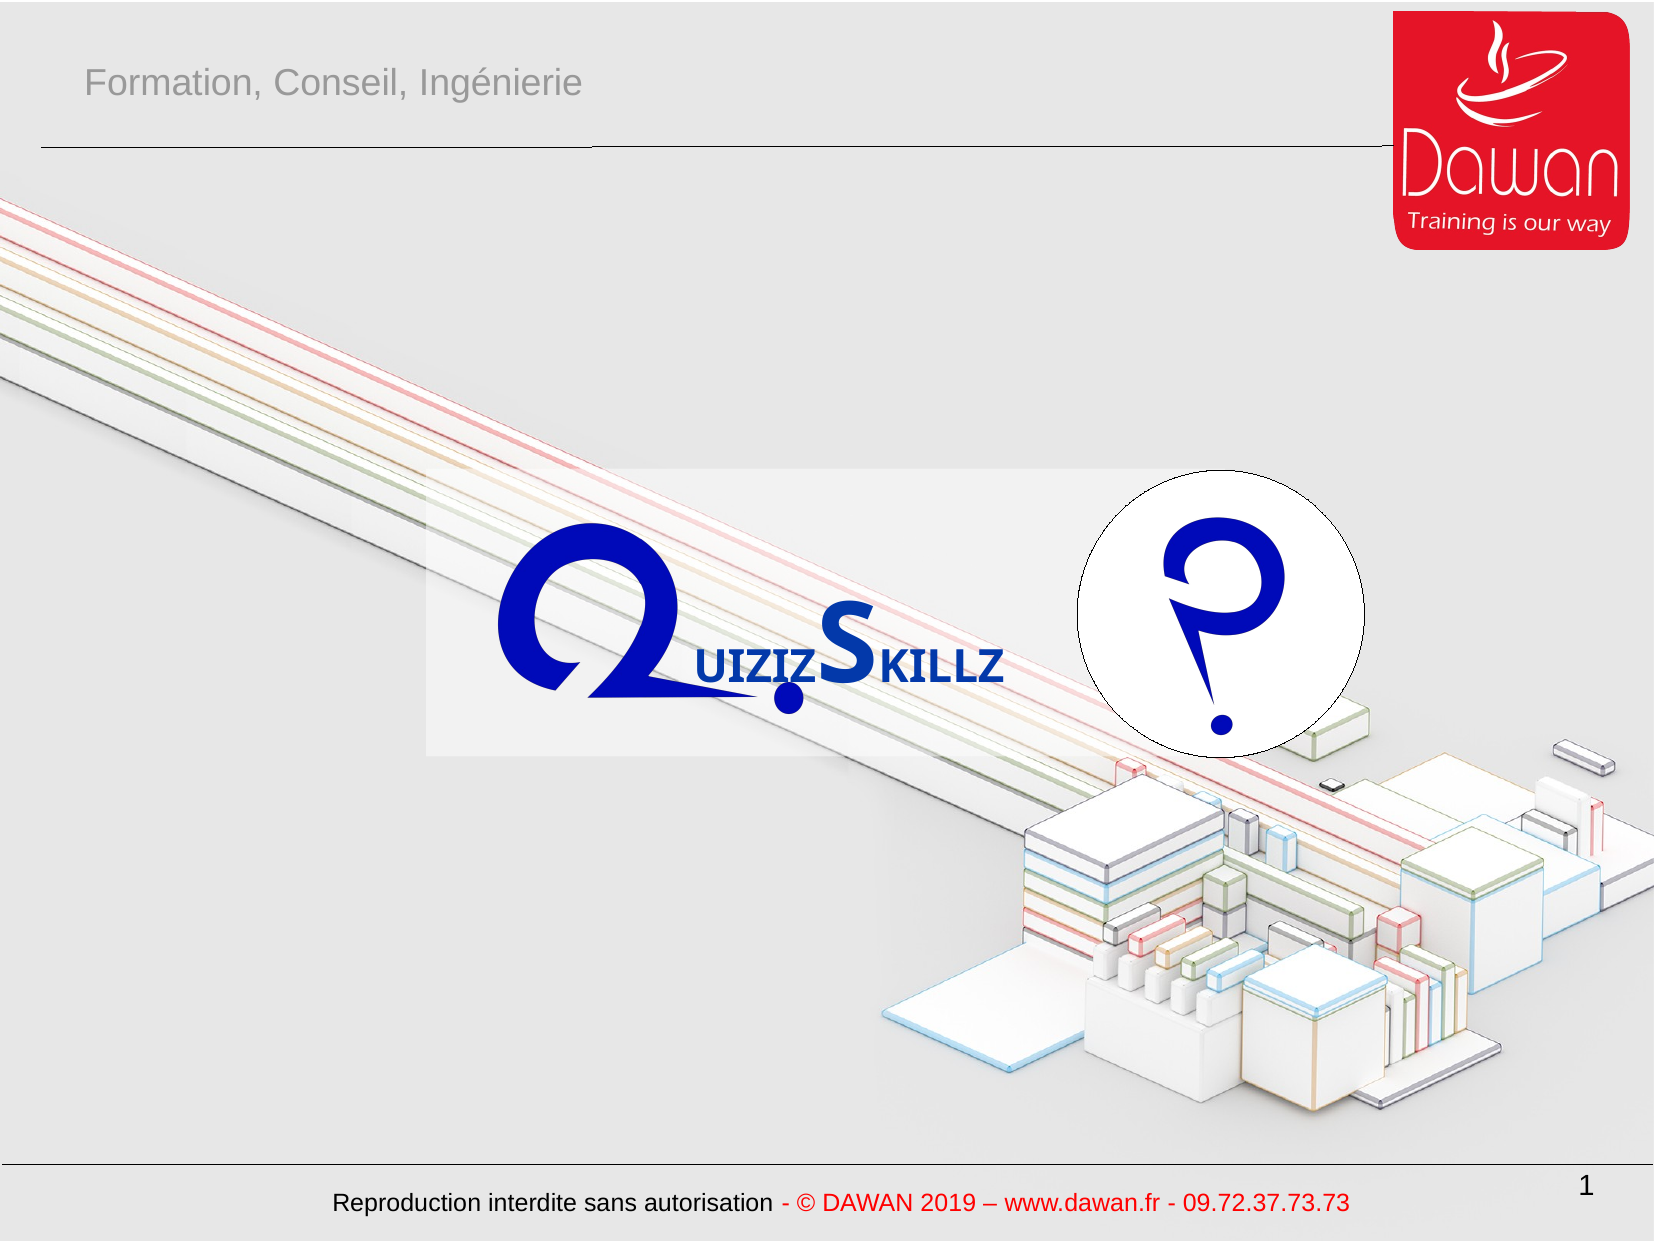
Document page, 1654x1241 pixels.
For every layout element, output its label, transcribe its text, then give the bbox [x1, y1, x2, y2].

text_box [1259, 475, 1365, 684]
text_box UIZIZSKILLZ [678, 554, 1078, 712]
picture [0, 2, 1654, 1241]
text_box Formation, Conseil, Ingénierie [23, 53, 644, 113]
text_box [426, 468, 1341, 758]
